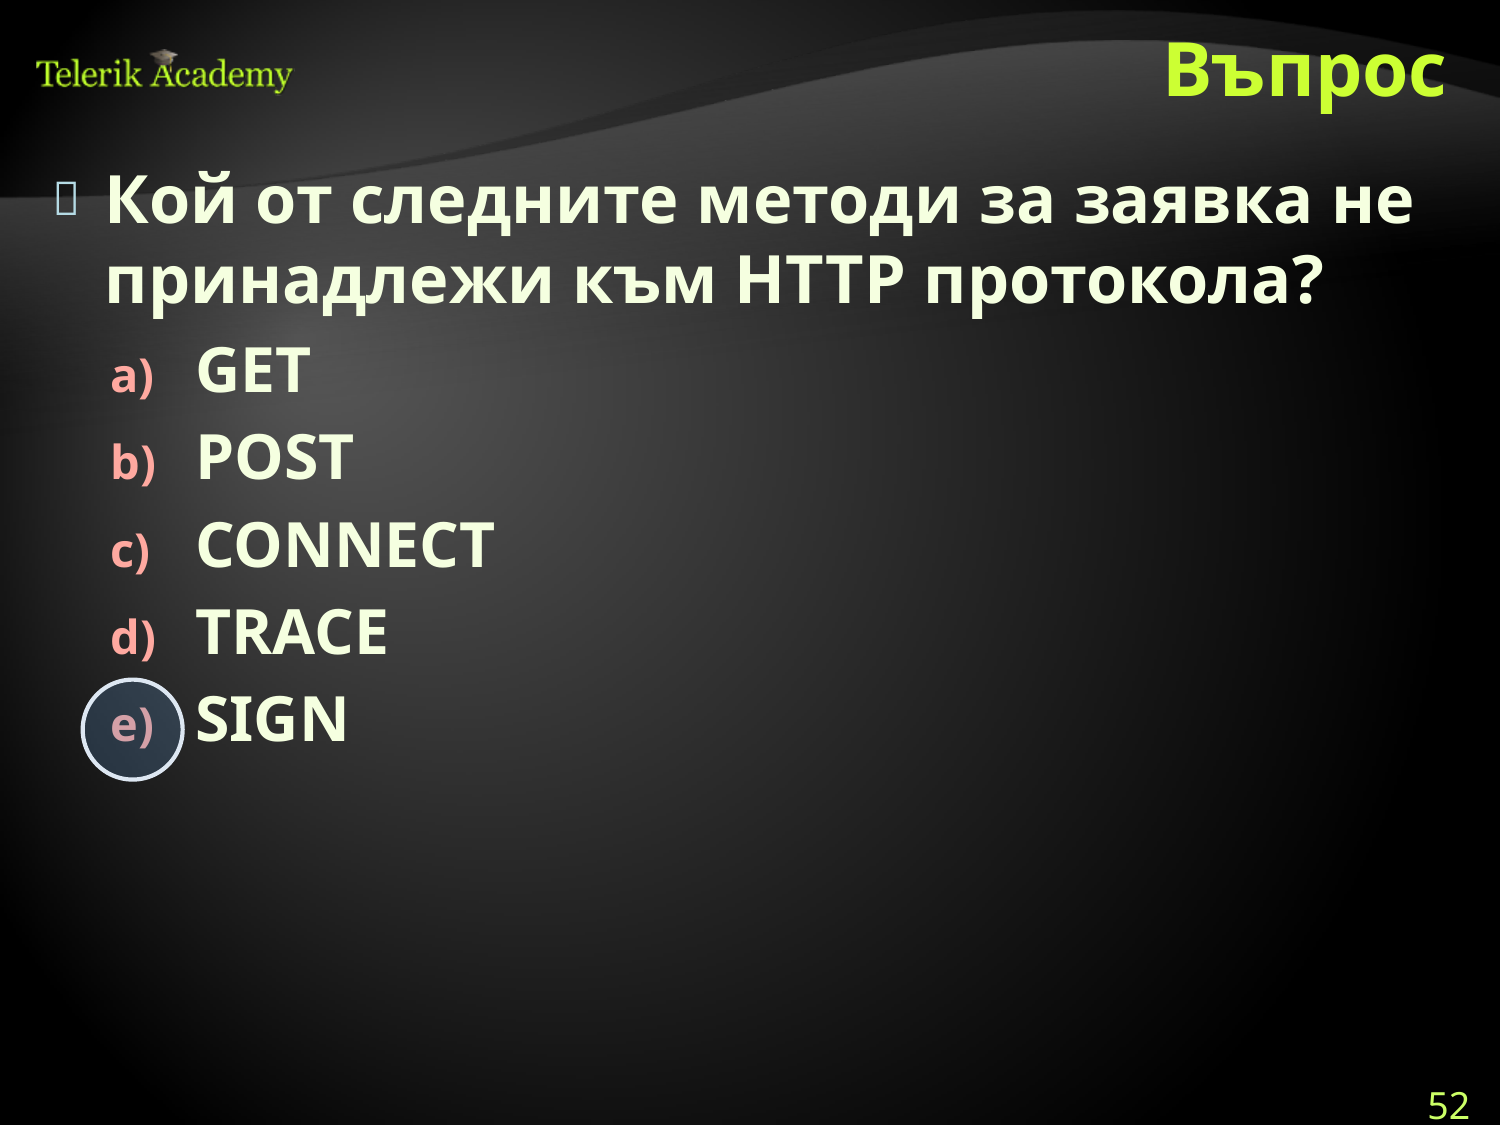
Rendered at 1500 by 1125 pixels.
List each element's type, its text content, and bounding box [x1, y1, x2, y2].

text_box [82, 679, 183, 780]
list Кой от следните методи за заявка не принадлежи към HTTP протокола? GET POST CONNECT TRACE SIGN [37, 149, 1463, 1100]
slide_number <number> [1412, 1074, 1488, 1113]
title Въпрос [300, 12, 1463, 149]
picture [0, 0, 1500, 1125]
